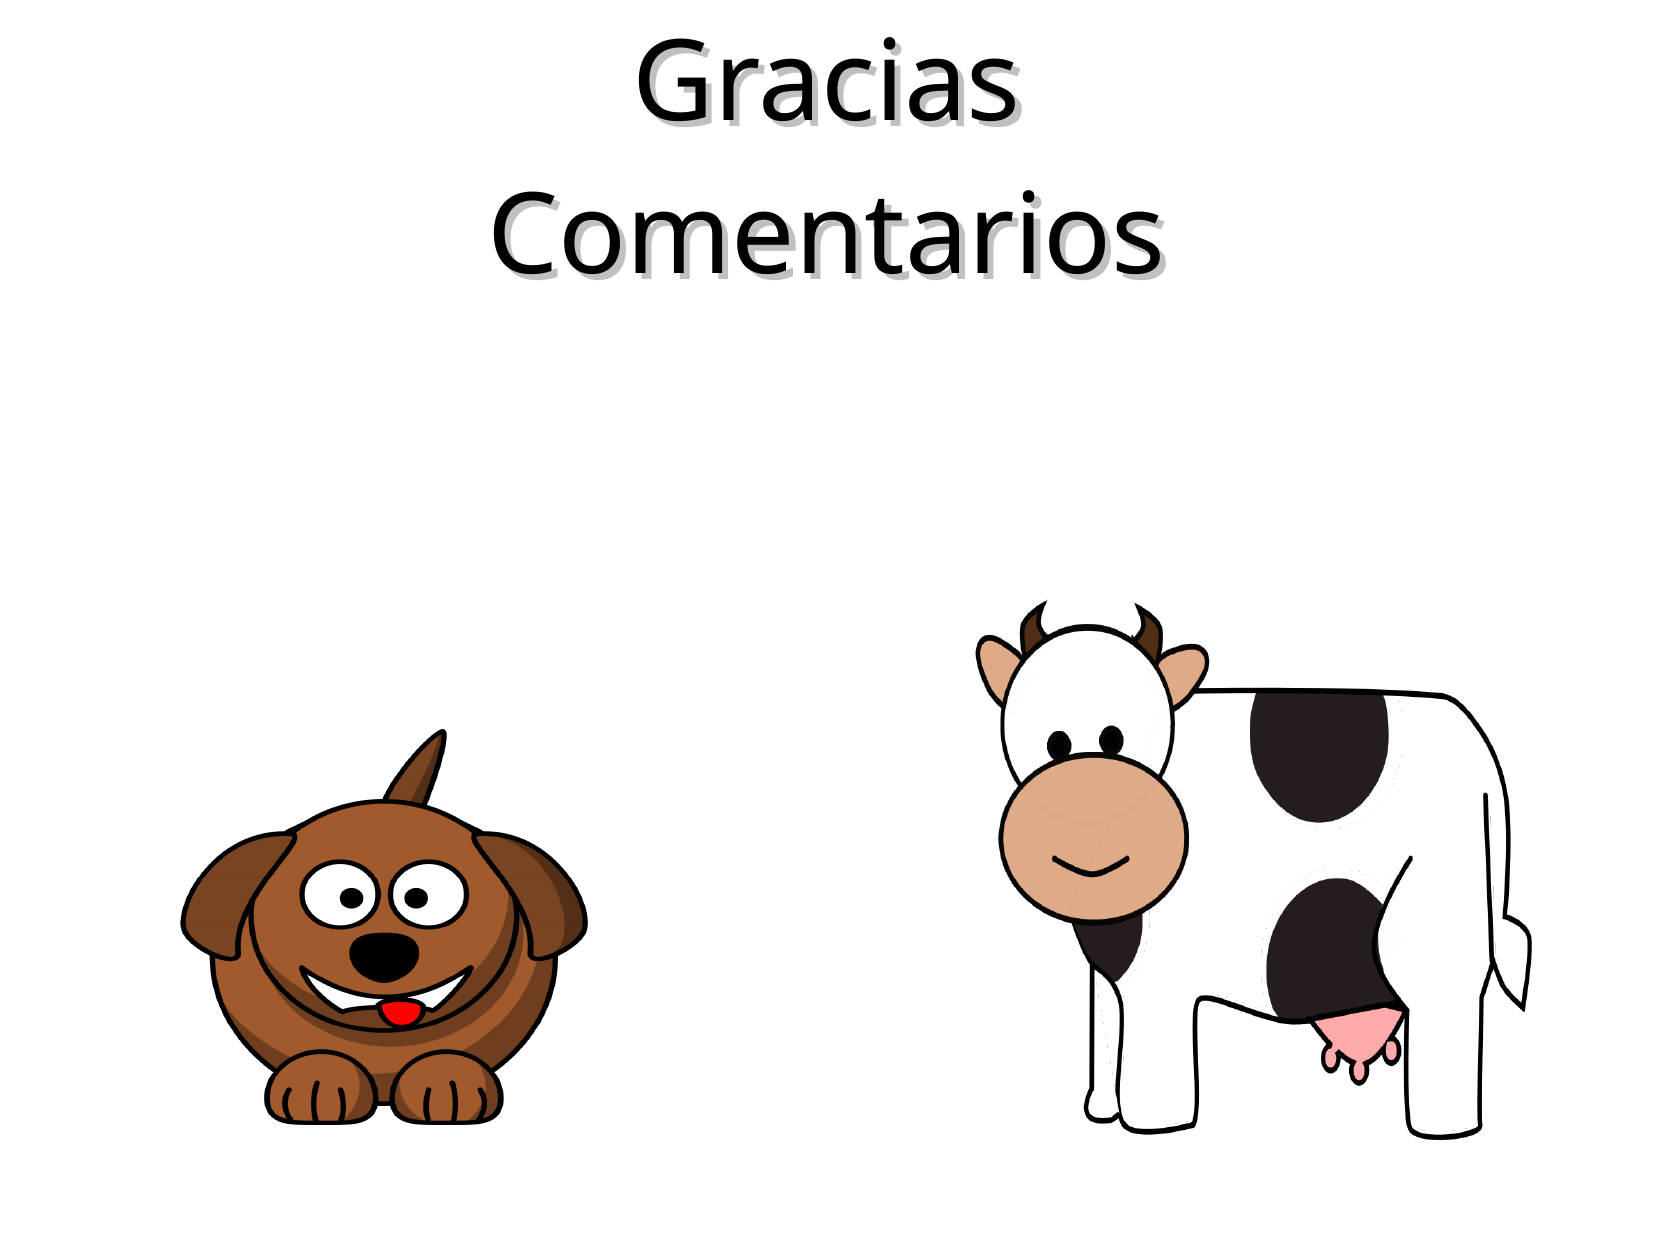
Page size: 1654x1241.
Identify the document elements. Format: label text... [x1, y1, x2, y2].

picture [180, 729, 588, 1126]
picture [975, 599, 1532, 1141]
title Gracias Comentarios [82, 26, 1571, 280]
